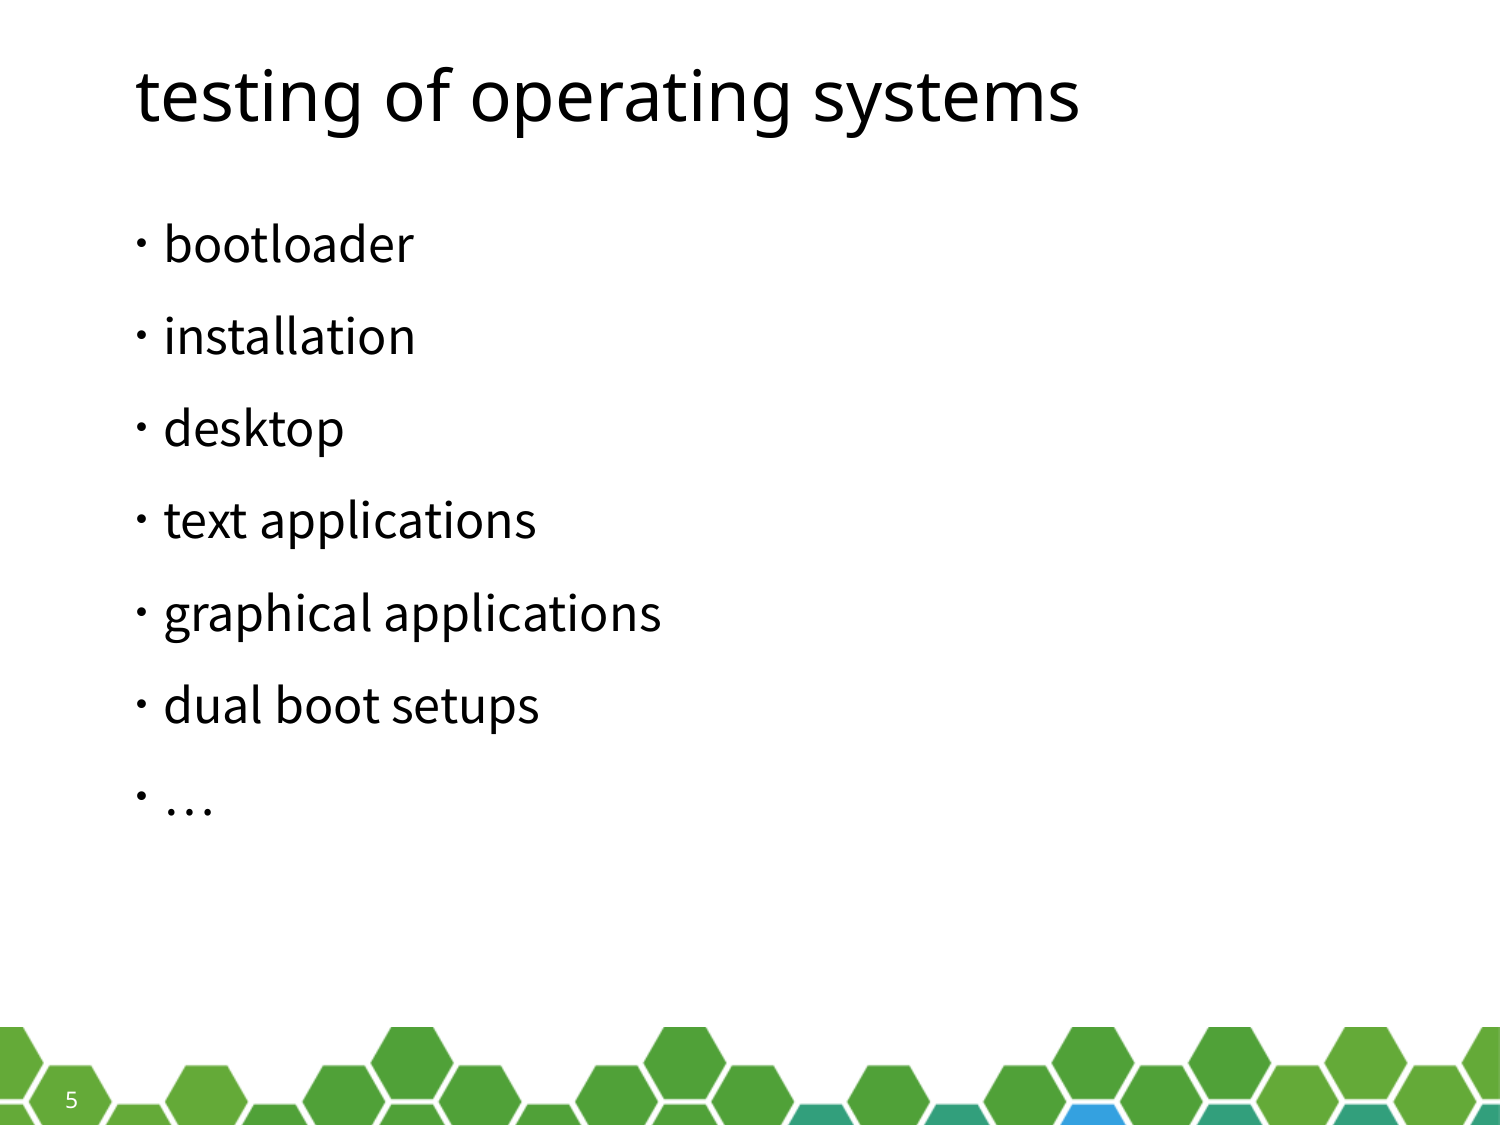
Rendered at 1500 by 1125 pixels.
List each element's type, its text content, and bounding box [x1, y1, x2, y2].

title testing of operating systems [135, 12, 1372, 175]
picture [0, 1027, 1500, 1125]
list bootloader installation desktop text applications graphical applications dual boot setups … [135, 208, 1372, 862]
